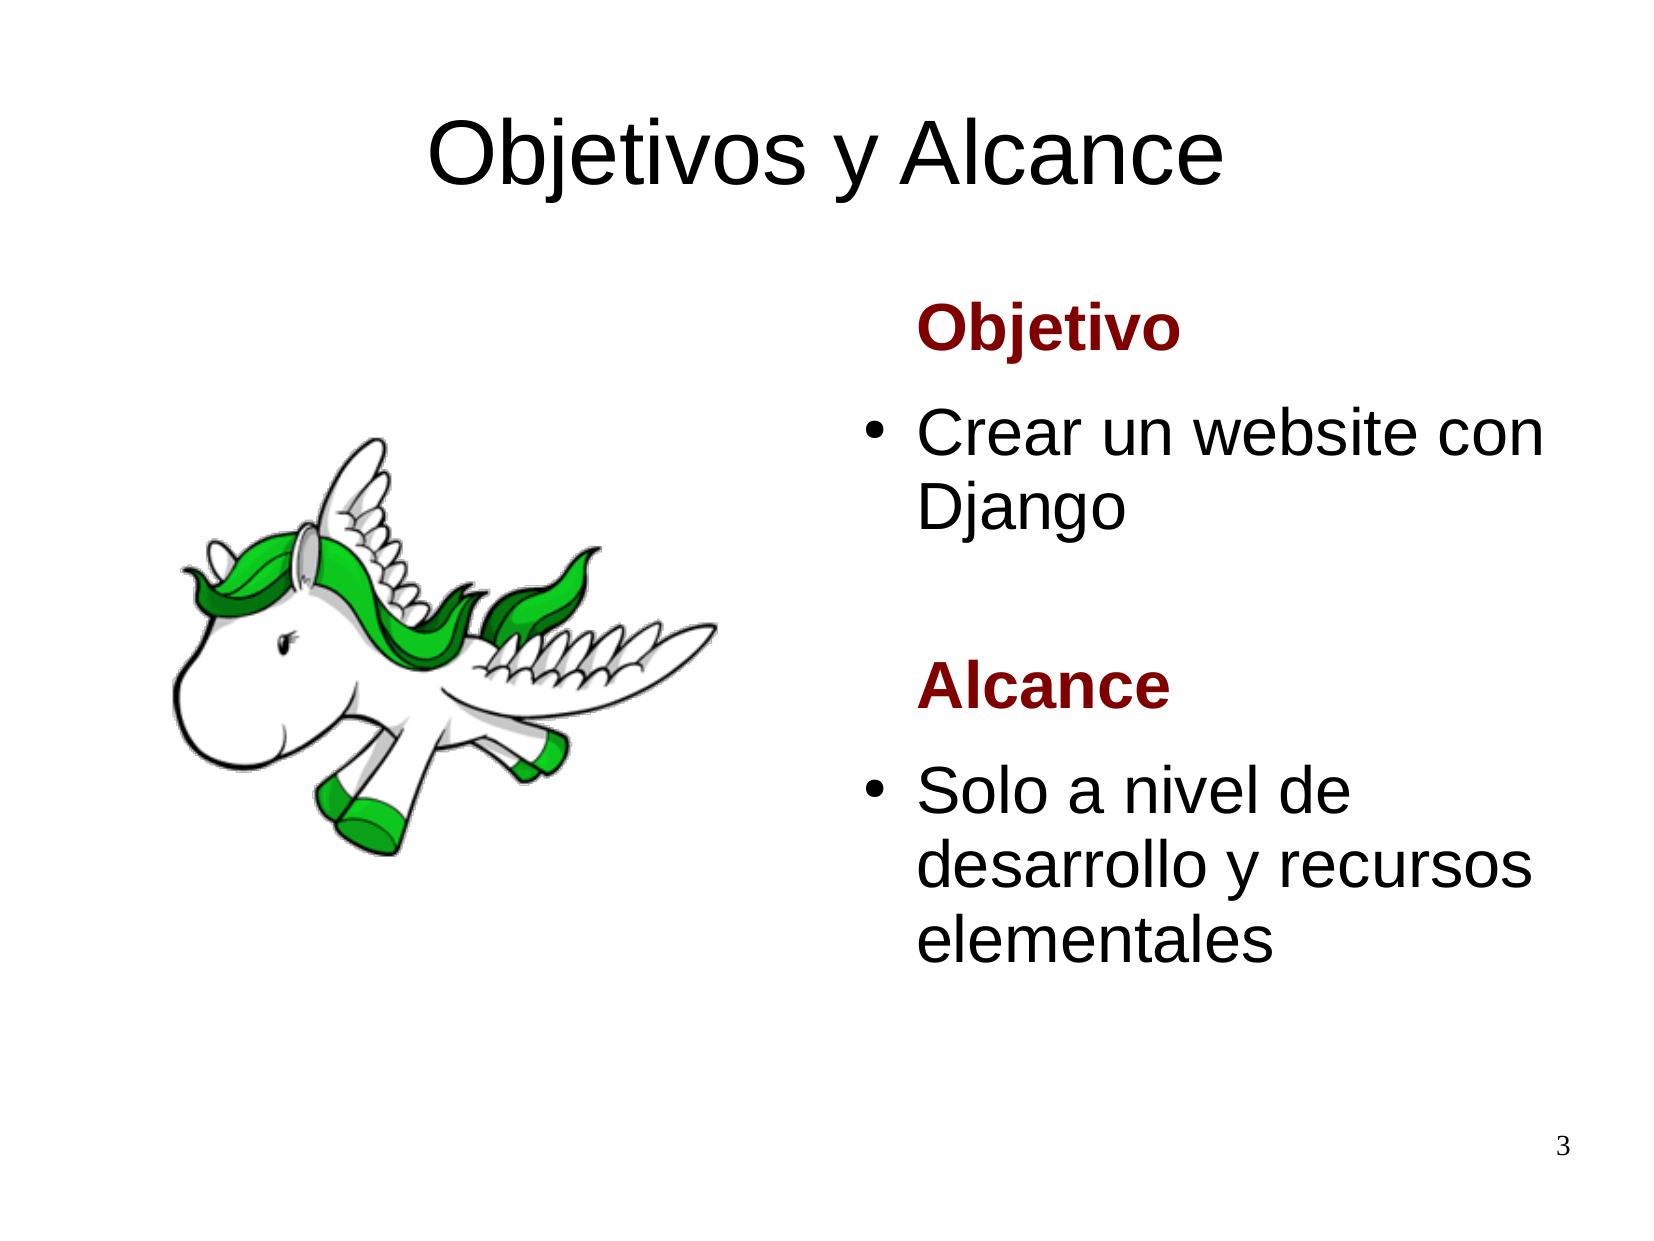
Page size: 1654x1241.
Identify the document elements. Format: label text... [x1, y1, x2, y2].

picture [82, 416, 809, 883]
list Objetivo Crear un website con Django Alcance Solo a nivel de desarrollo y recursos elementales [845, 290, 1572, 1010]
title Objetivos y Alcance [82, 49, 1571, 257]
